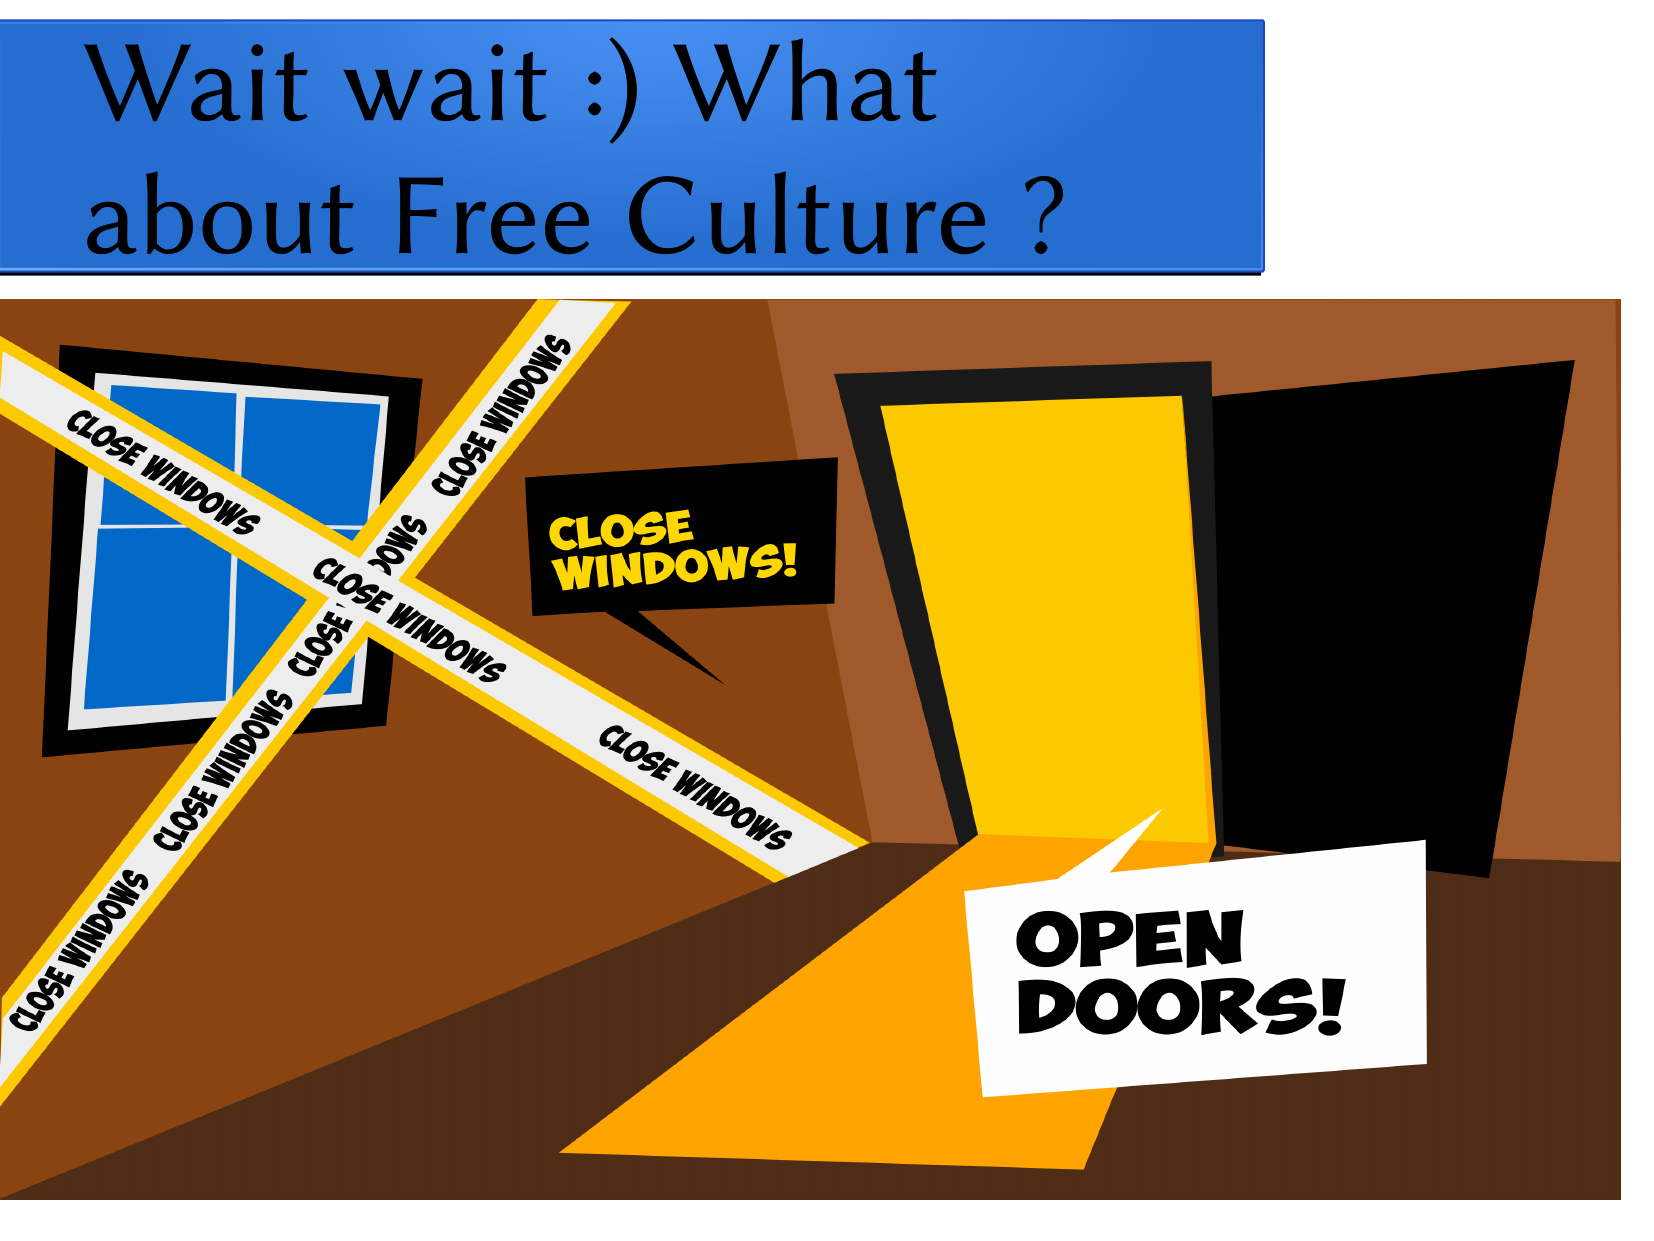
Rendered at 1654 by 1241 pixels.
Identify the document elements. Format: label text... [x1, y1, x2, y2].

title Wait wait :) What about Free Culture ? [82, 0, 1235, 299]
picture [0, 299, 1621, 1201]
